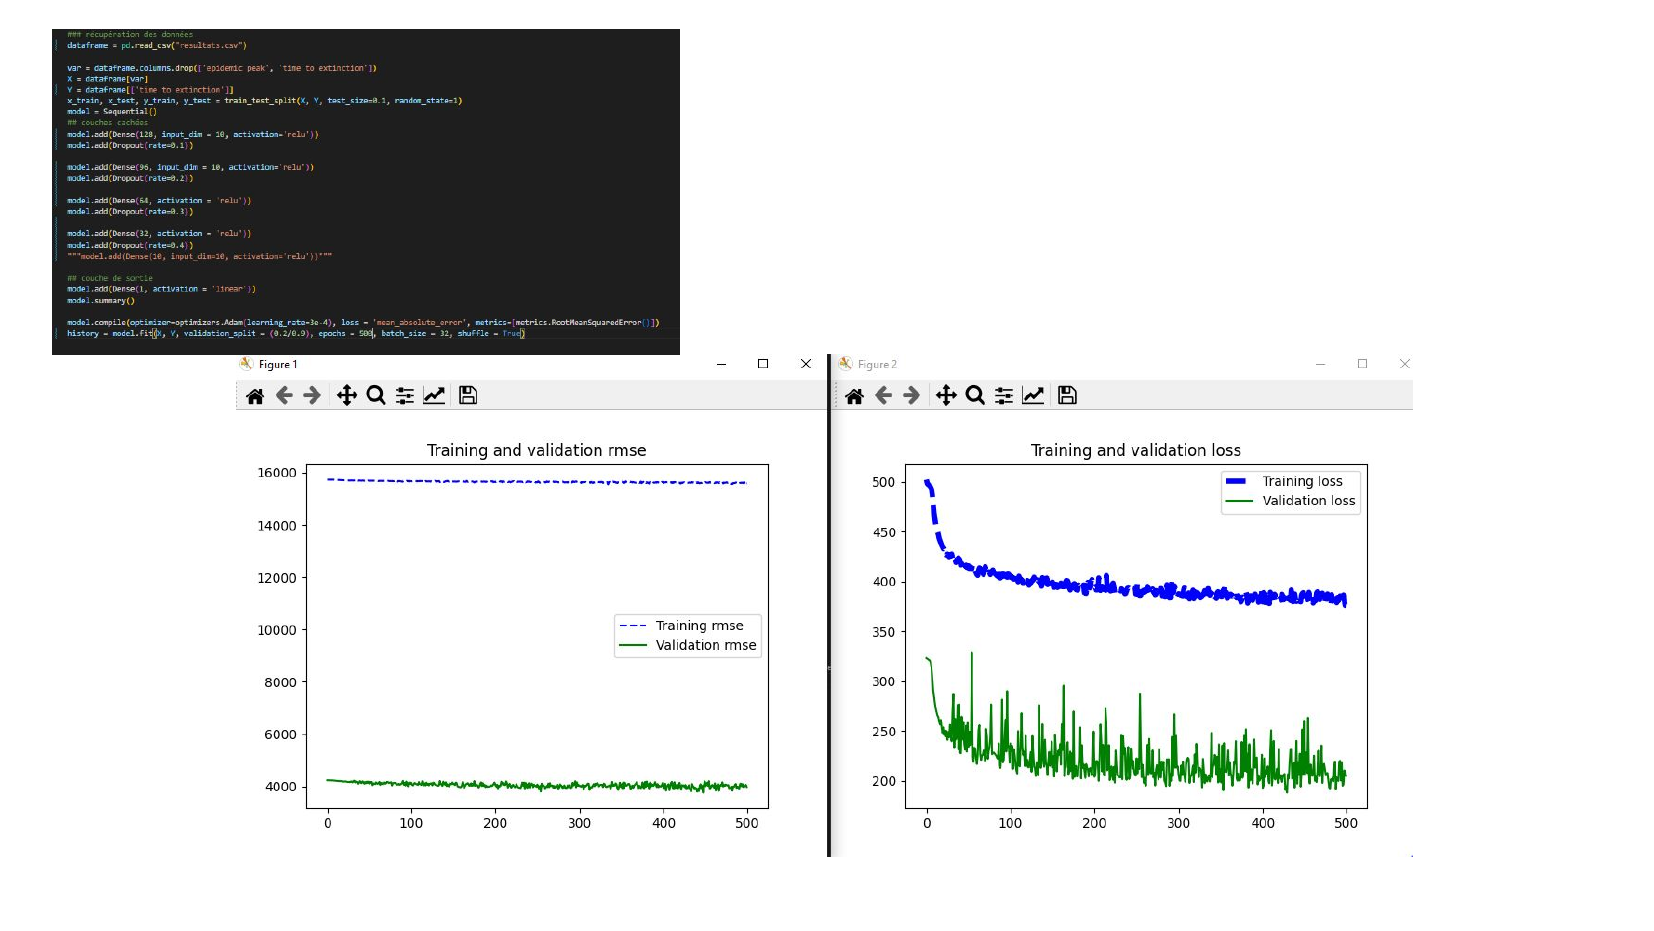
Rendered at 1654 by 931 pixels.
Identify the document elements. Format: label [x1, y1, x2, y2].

picture [52, 29, 1413, 857]
